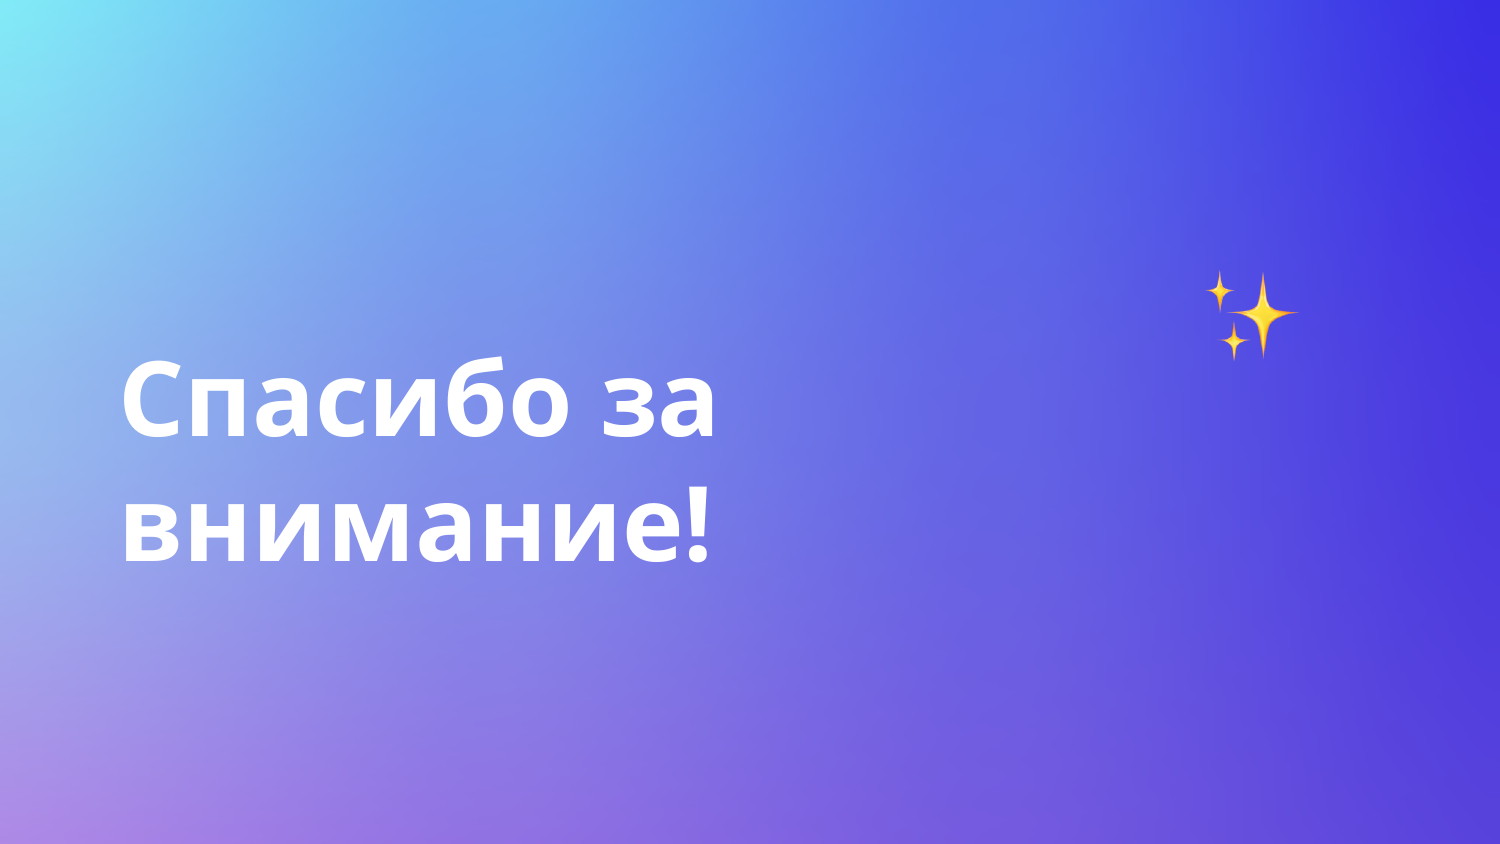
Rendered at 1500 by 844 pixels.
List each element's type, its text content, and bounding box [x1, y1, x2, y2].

title Спасибо за внимание! [103, 317, 1300, 638]
picture [0, 0, 1500, 844]
